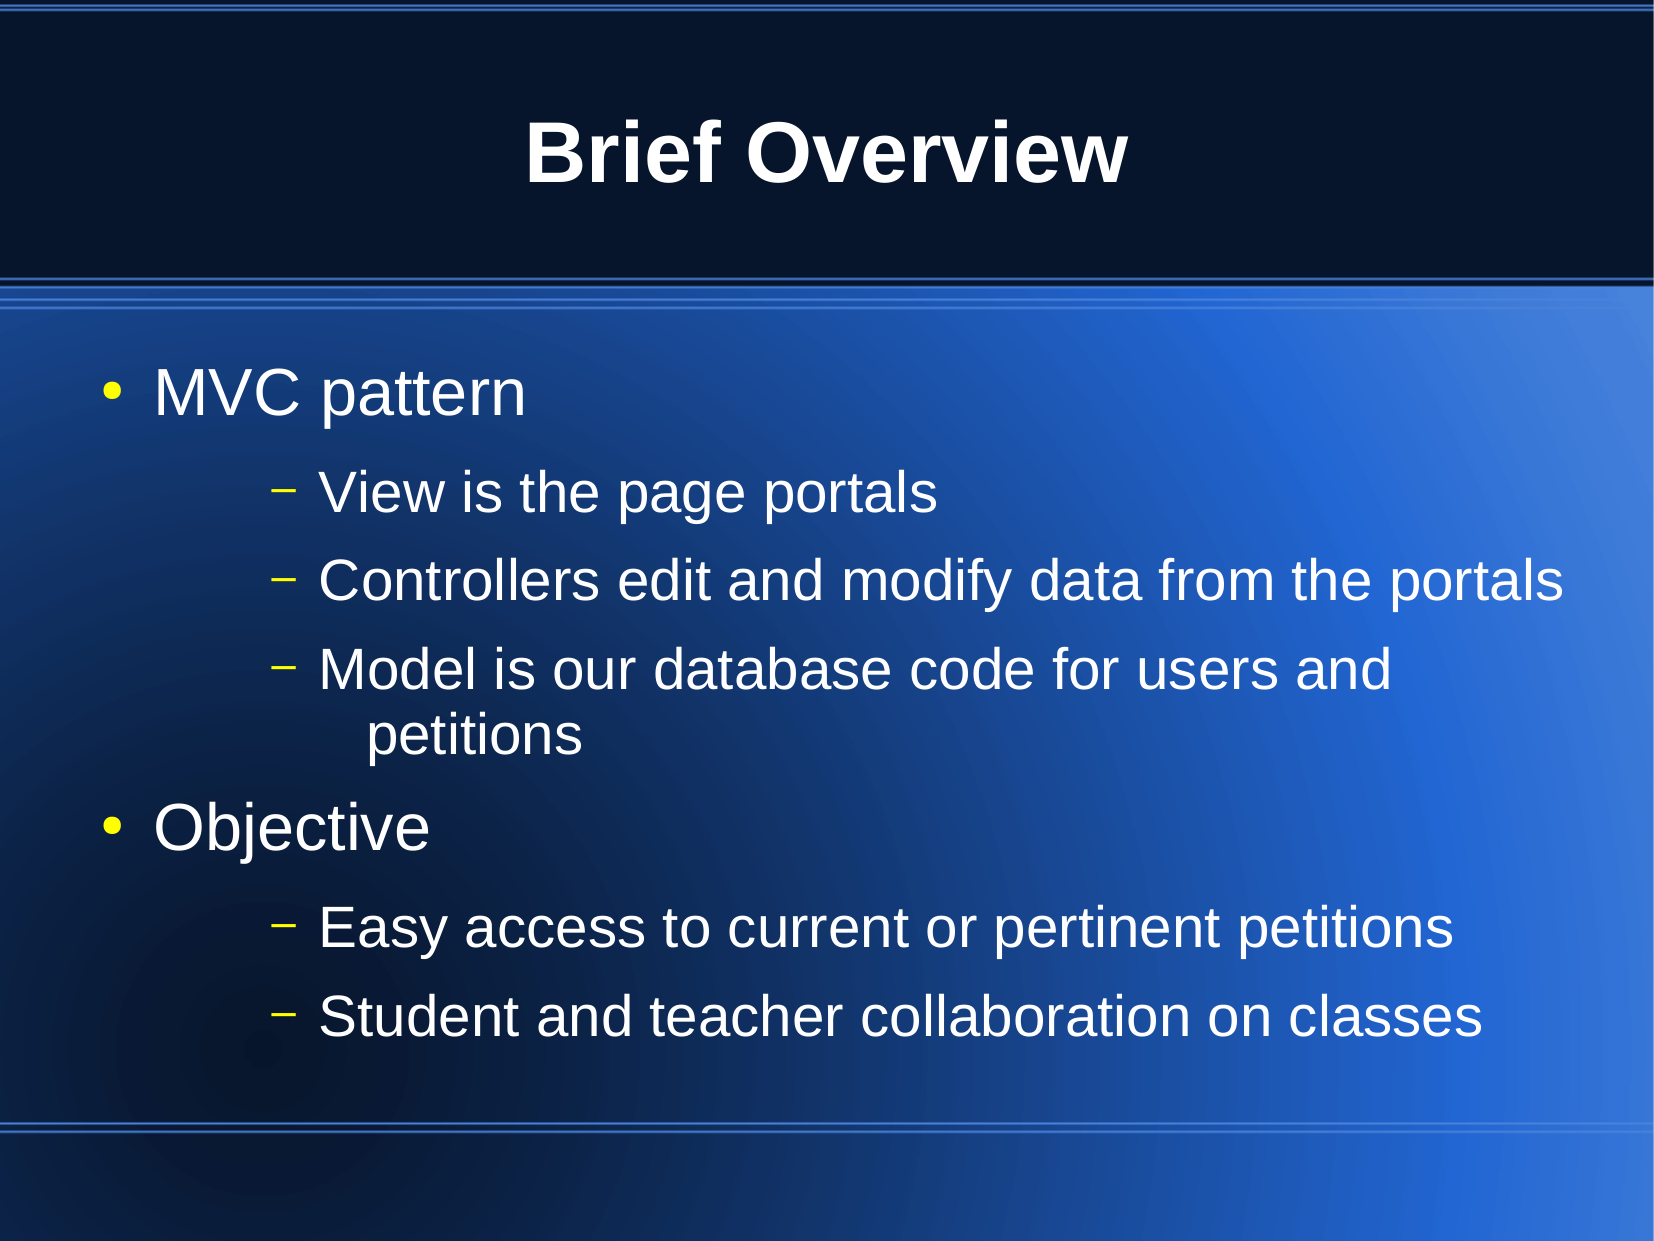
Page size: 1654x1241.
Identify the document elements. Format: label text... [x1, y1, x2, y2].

picture [0, 0, 1654, 1241]
title Brief Overview [82, 49, 1571, 257]
list MVC pattern View is the page portals Controllers edit and modify data from the portals Model is our database code for users and petitions Objective Easy access to current or pertinent petitions Student and teacher collaboration on classes [82, 355, 1571, 1058]
